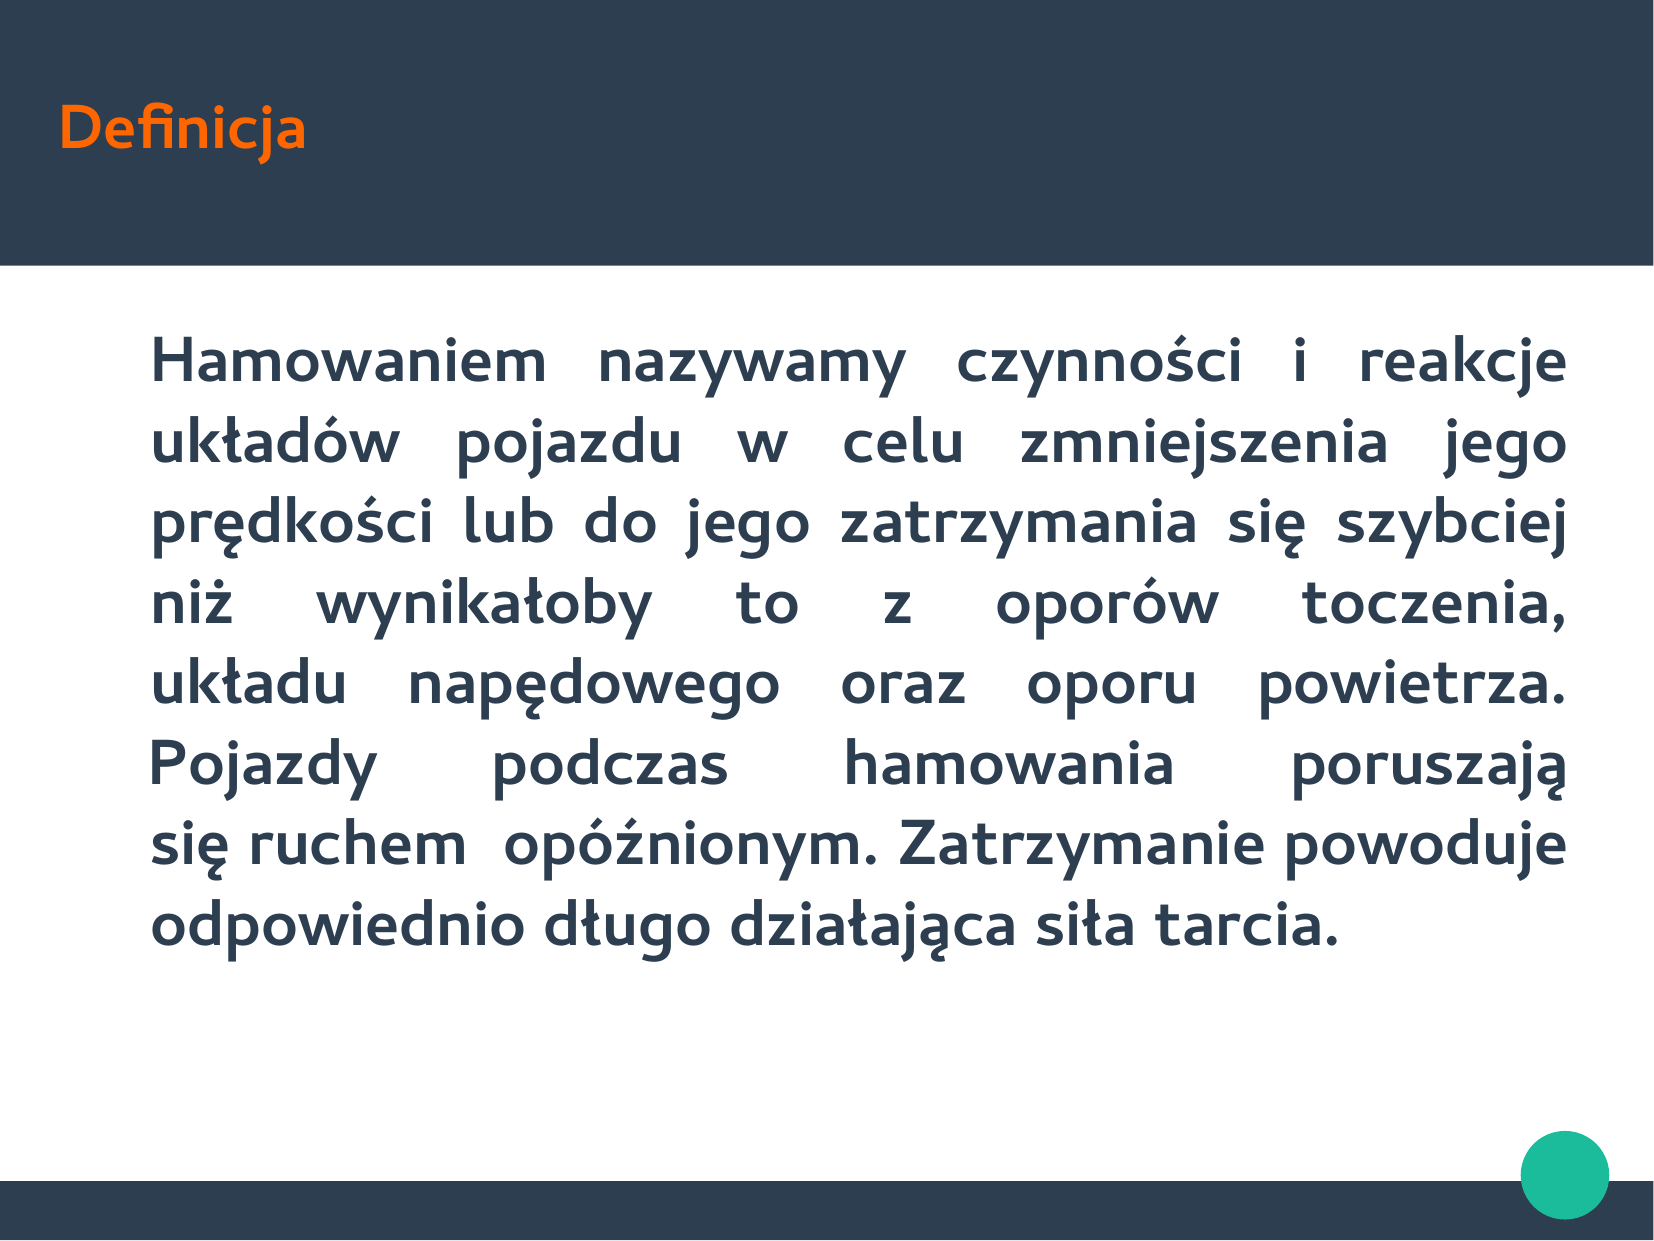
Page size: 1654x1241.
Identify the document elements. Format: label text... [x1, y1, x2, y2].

title Definicja [59, 49, 1595, 207]
list Hamowaniem nazywamy czynności i reakcje układów pojazdu w celu zmniejszenia jego prędkości lub do jego zatrzymania się szybciej niż wynikałoby to z oporów toczenia, układu napędowego oraz oporu powietrza. Pojazdy podczas hamowania poruszają się ruchem opóźnionym. Zatrzymanie powoduje odpowiednio długo działająca siła tarcia. [82, 319, 1571, 1039]
